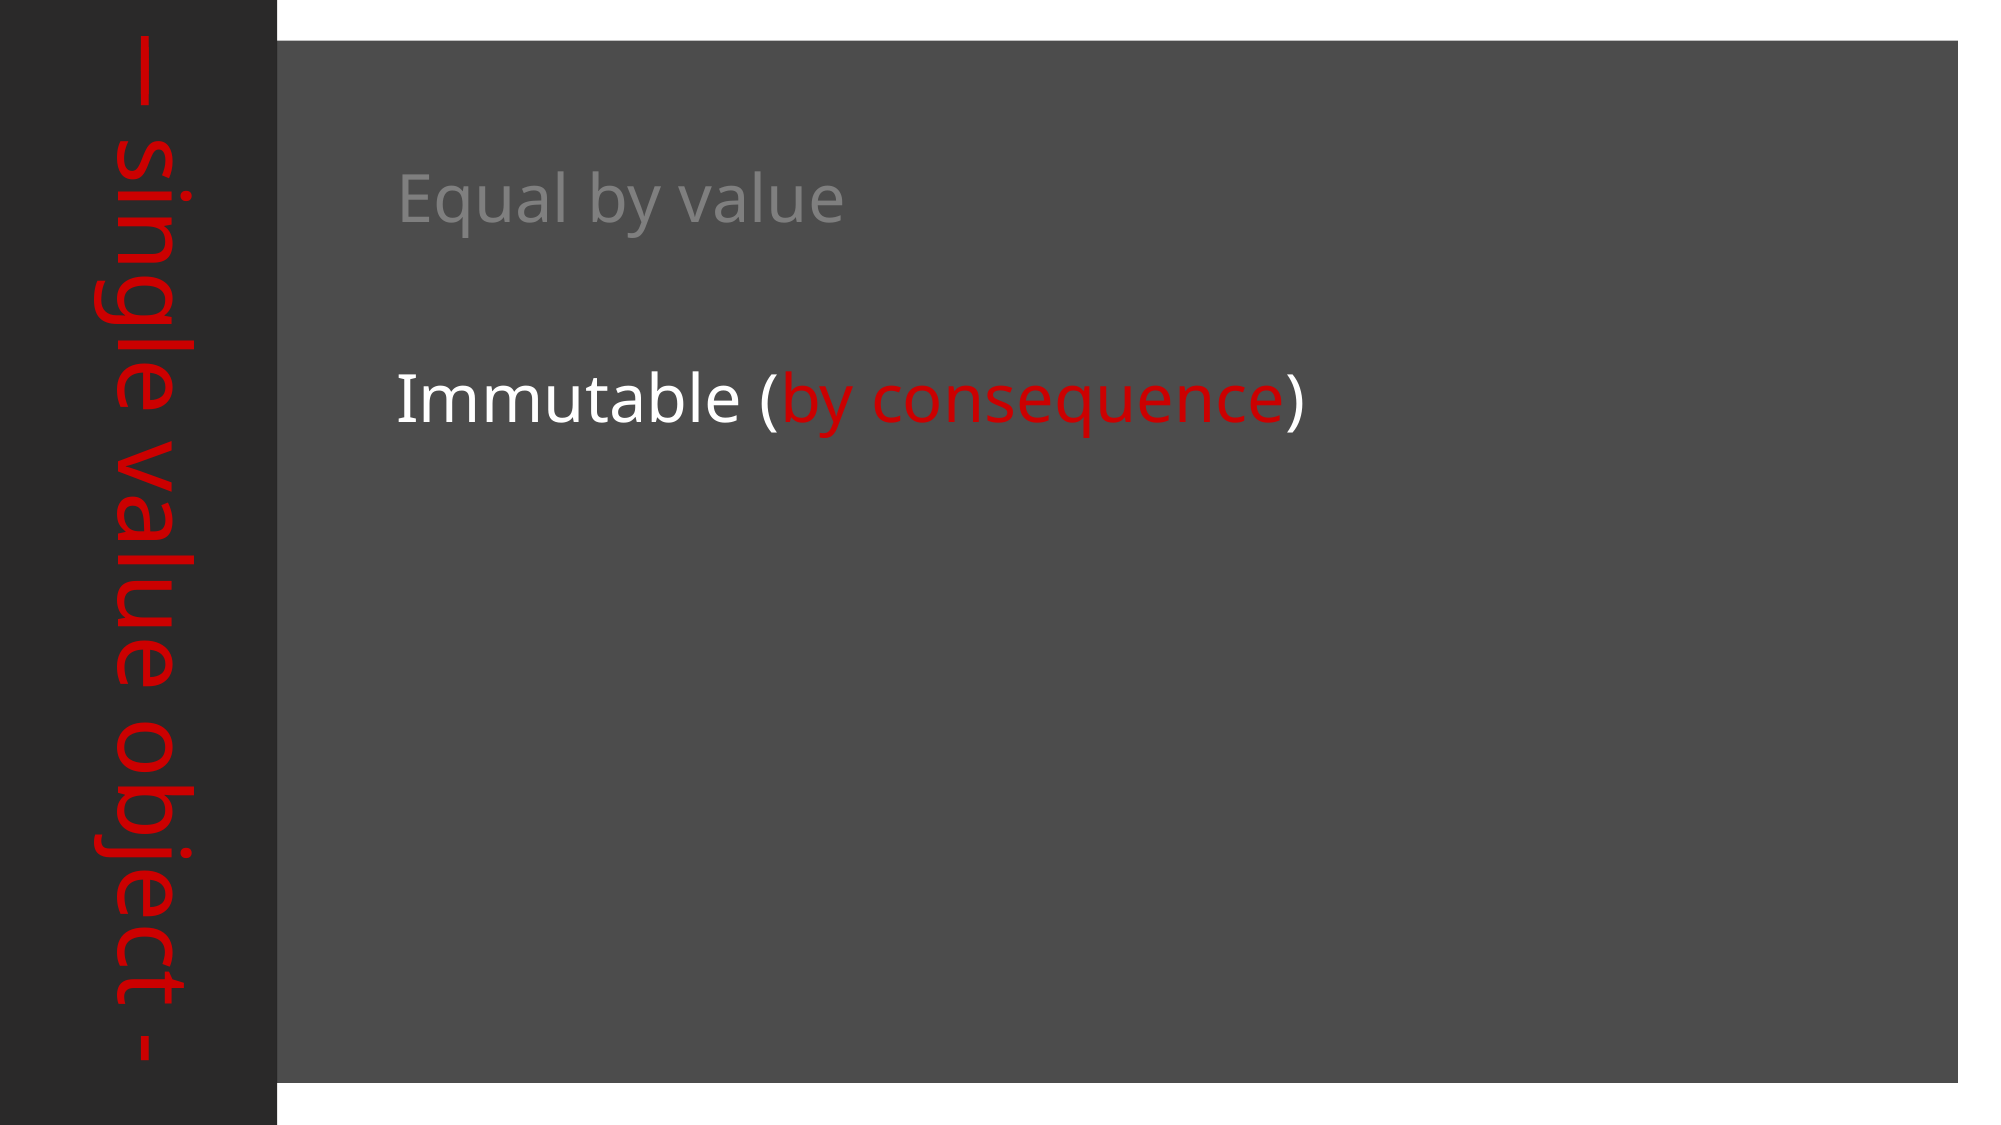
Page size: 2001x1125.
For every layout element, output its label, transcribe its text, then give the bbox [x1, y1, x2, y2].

text_box [555, 412, 571, 418]
text_box [618, 412, 634, 418]
text_box Equal by value Immutable (by consequence) [381, 28, 1660, 412]
text_box [659, 412, 676, 418]
text_box [1107, 412, 1123, 418]
text_box [1065, 412, 1082, 418]
text_box [793, 412, 810, 418]
text_box [0, 0, 1958, 1125]
text_box [913, 412, 931, 418]
text_box ----- single value object - [74, 17, 226, 1115]
